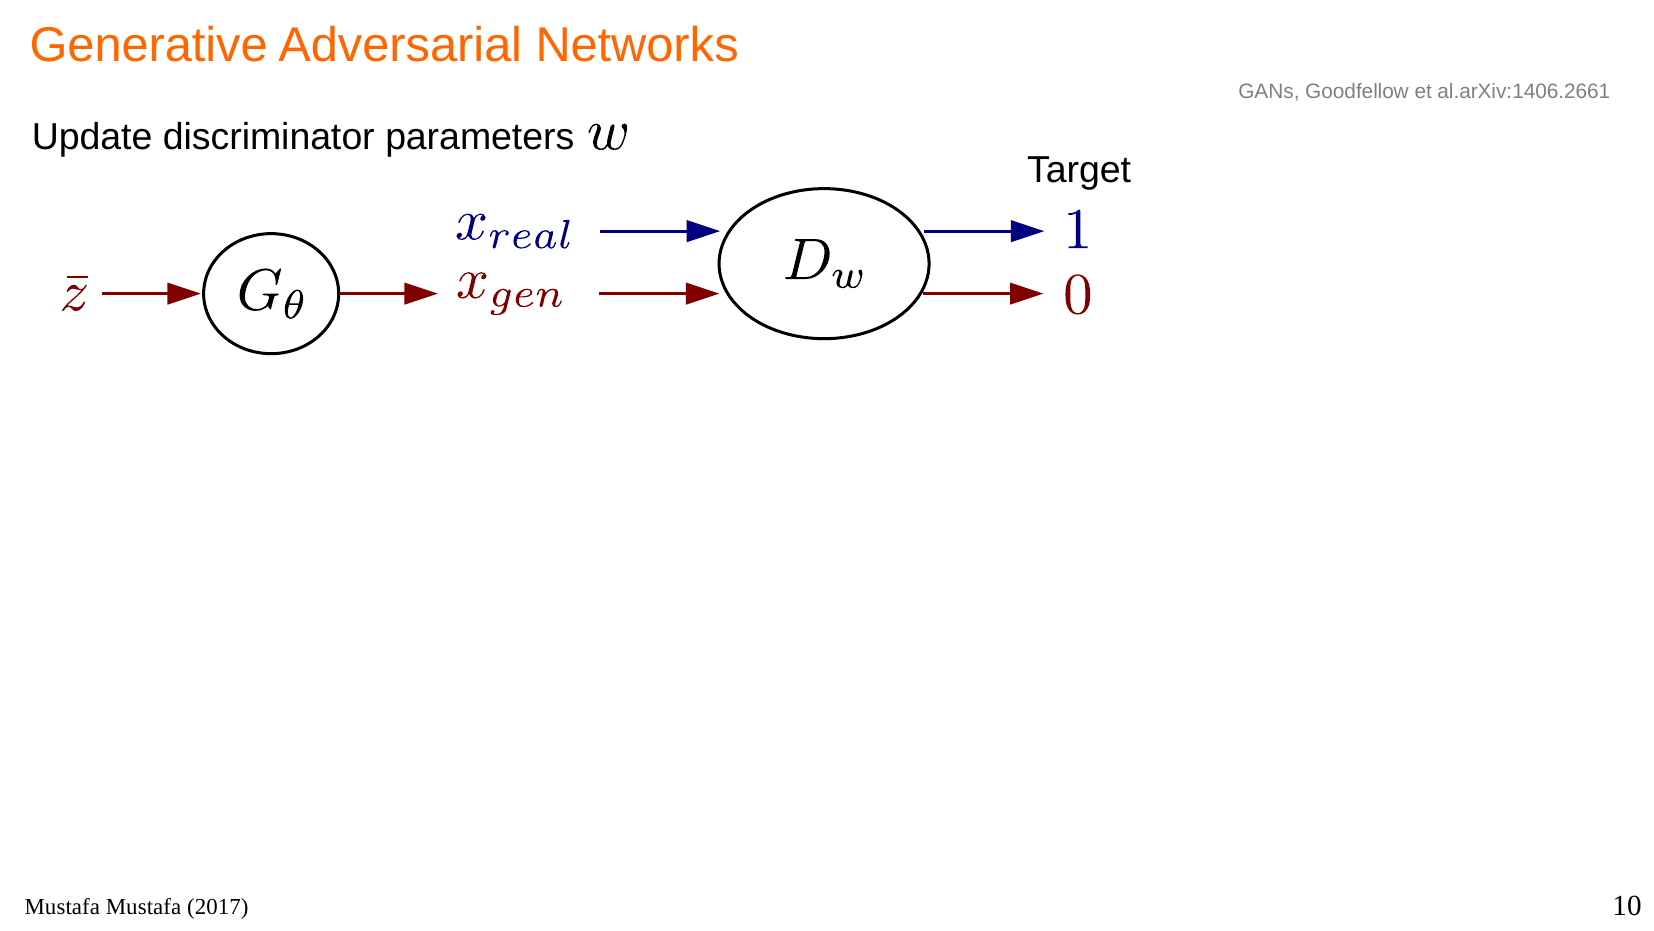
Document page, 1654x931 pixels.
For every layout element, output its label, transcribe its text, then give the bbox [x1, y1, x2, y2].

text_box [59, 276, 93, 312]
text_box Target [1012, 140, 1146, 198]
text_box [586, 123, 631, 151]
text_box [1063, 209, 1093, 249]
title Generative Adversarial Networks [29, 15, 1621, 74]
text_box [454, 213, 573, 249]
text_box Update discriminator parameters [17, 108, 601, 166]
text_box [782, 239, 866, 289]
text_box GANs, Goodfellow et al.arXiv:1406.2661 [1223, 72, 1636, 111]
text_box [236, 268, 306, 319]
text_box [455, 272, 564, 316]
text_box [1063, 274, 1093, 315]
